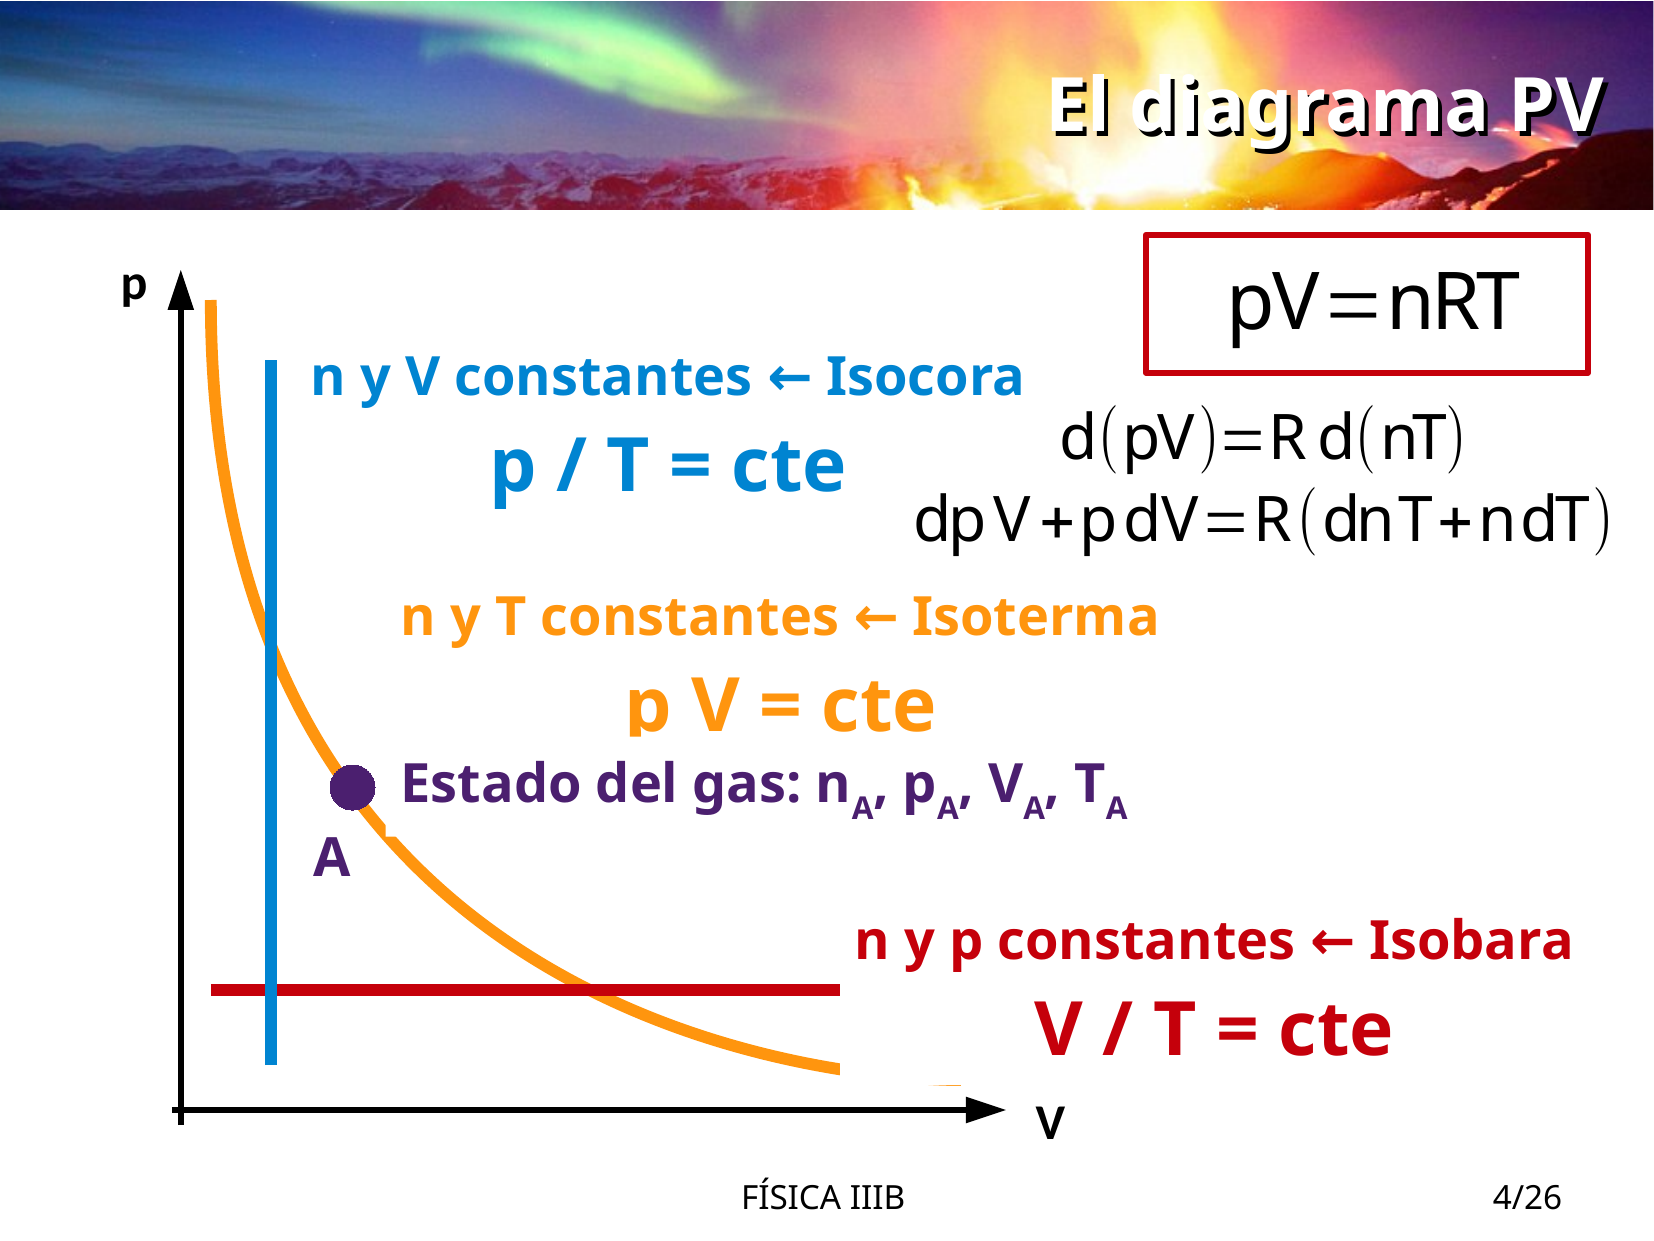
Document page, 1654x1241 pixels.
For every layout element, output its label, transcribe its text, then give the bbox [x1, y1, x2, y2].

text_box A [289, 811, 376, 901]
text_box p [105, 255, 163, 331]
chart [1220, 252, 1527, 350]
text_box [330, 765, 376, 811]
chart [906, 399, 1620, 560]
title El diagrama PV [45, 15, 1606, 191]
text_box Estado del gas: nA, pA, VA, TA [385, 736, 1151, 830]
text_box n y T constantes ← Isoterma p V = cte [386, 570, 1156, 742]
text_box n y V constantes ← Isocora p / T = cte [296, 330, 1036, 502]
text_box n y p constantes ← Isobara V / T = cte [840, 893, 1578, 1066]
text_box V [1020, 1095, 1081, 1171]
picture [0, 1, 1654, 210]
